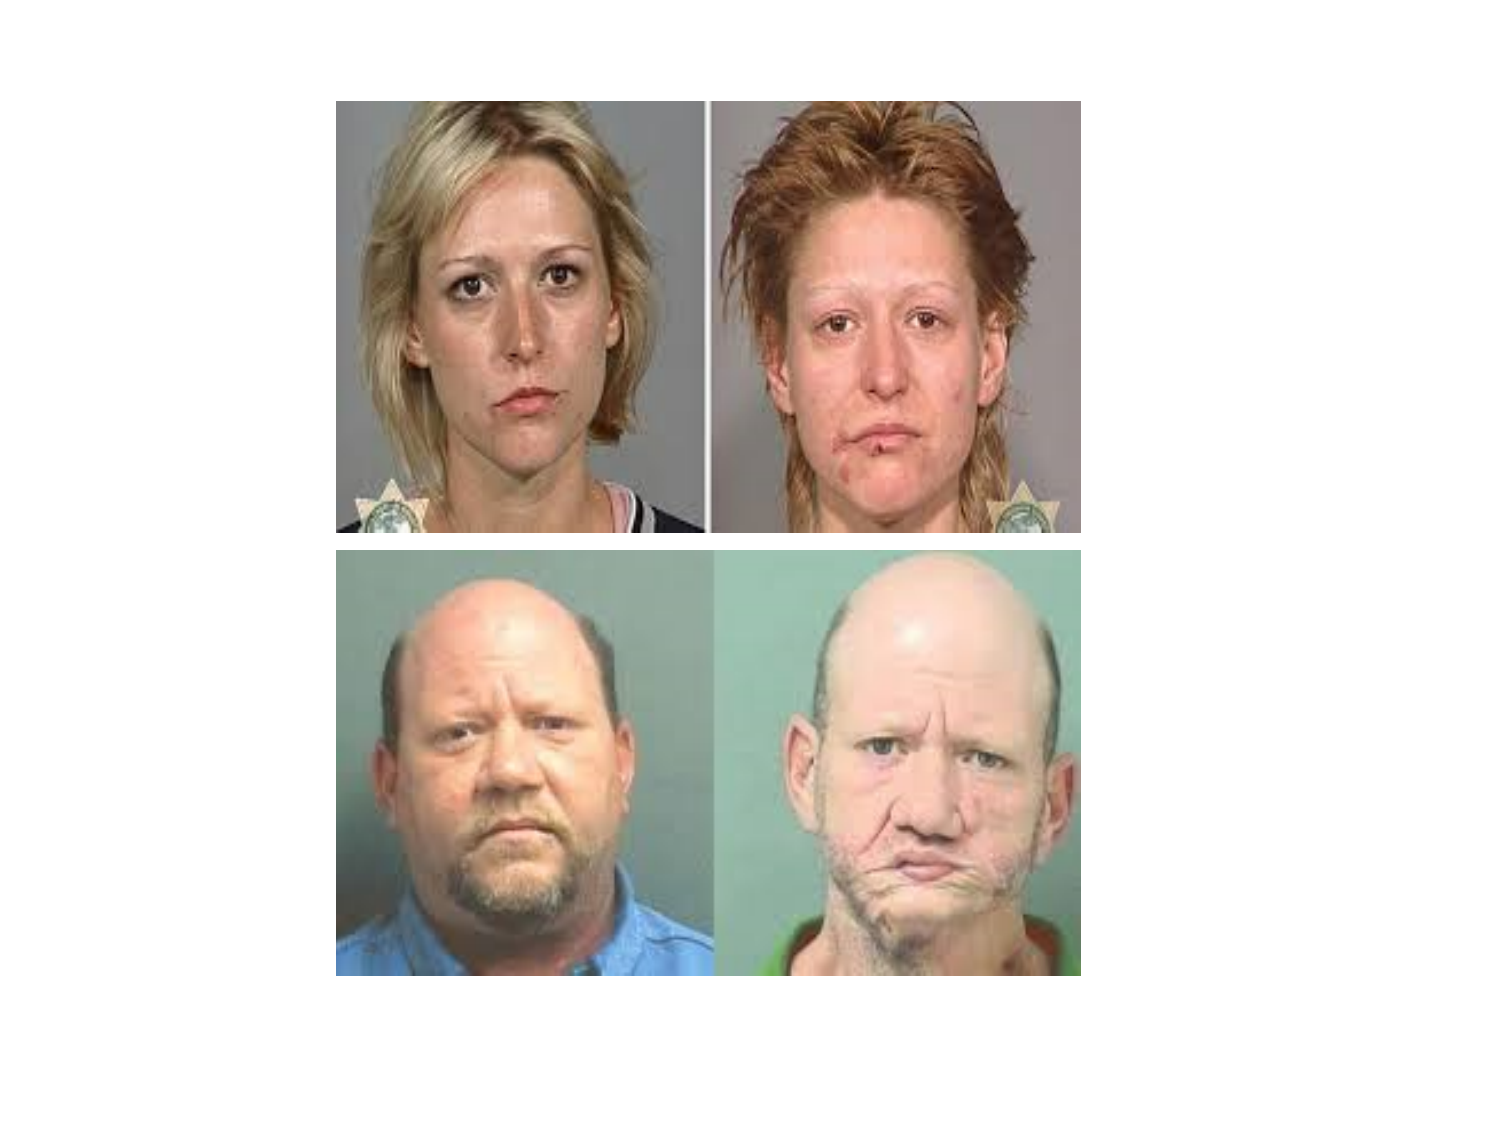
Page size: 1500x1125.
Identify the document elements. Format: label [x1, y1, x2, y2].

picture [336, 550, 1081, 976]
picture [336, 101, 1081, 533]
